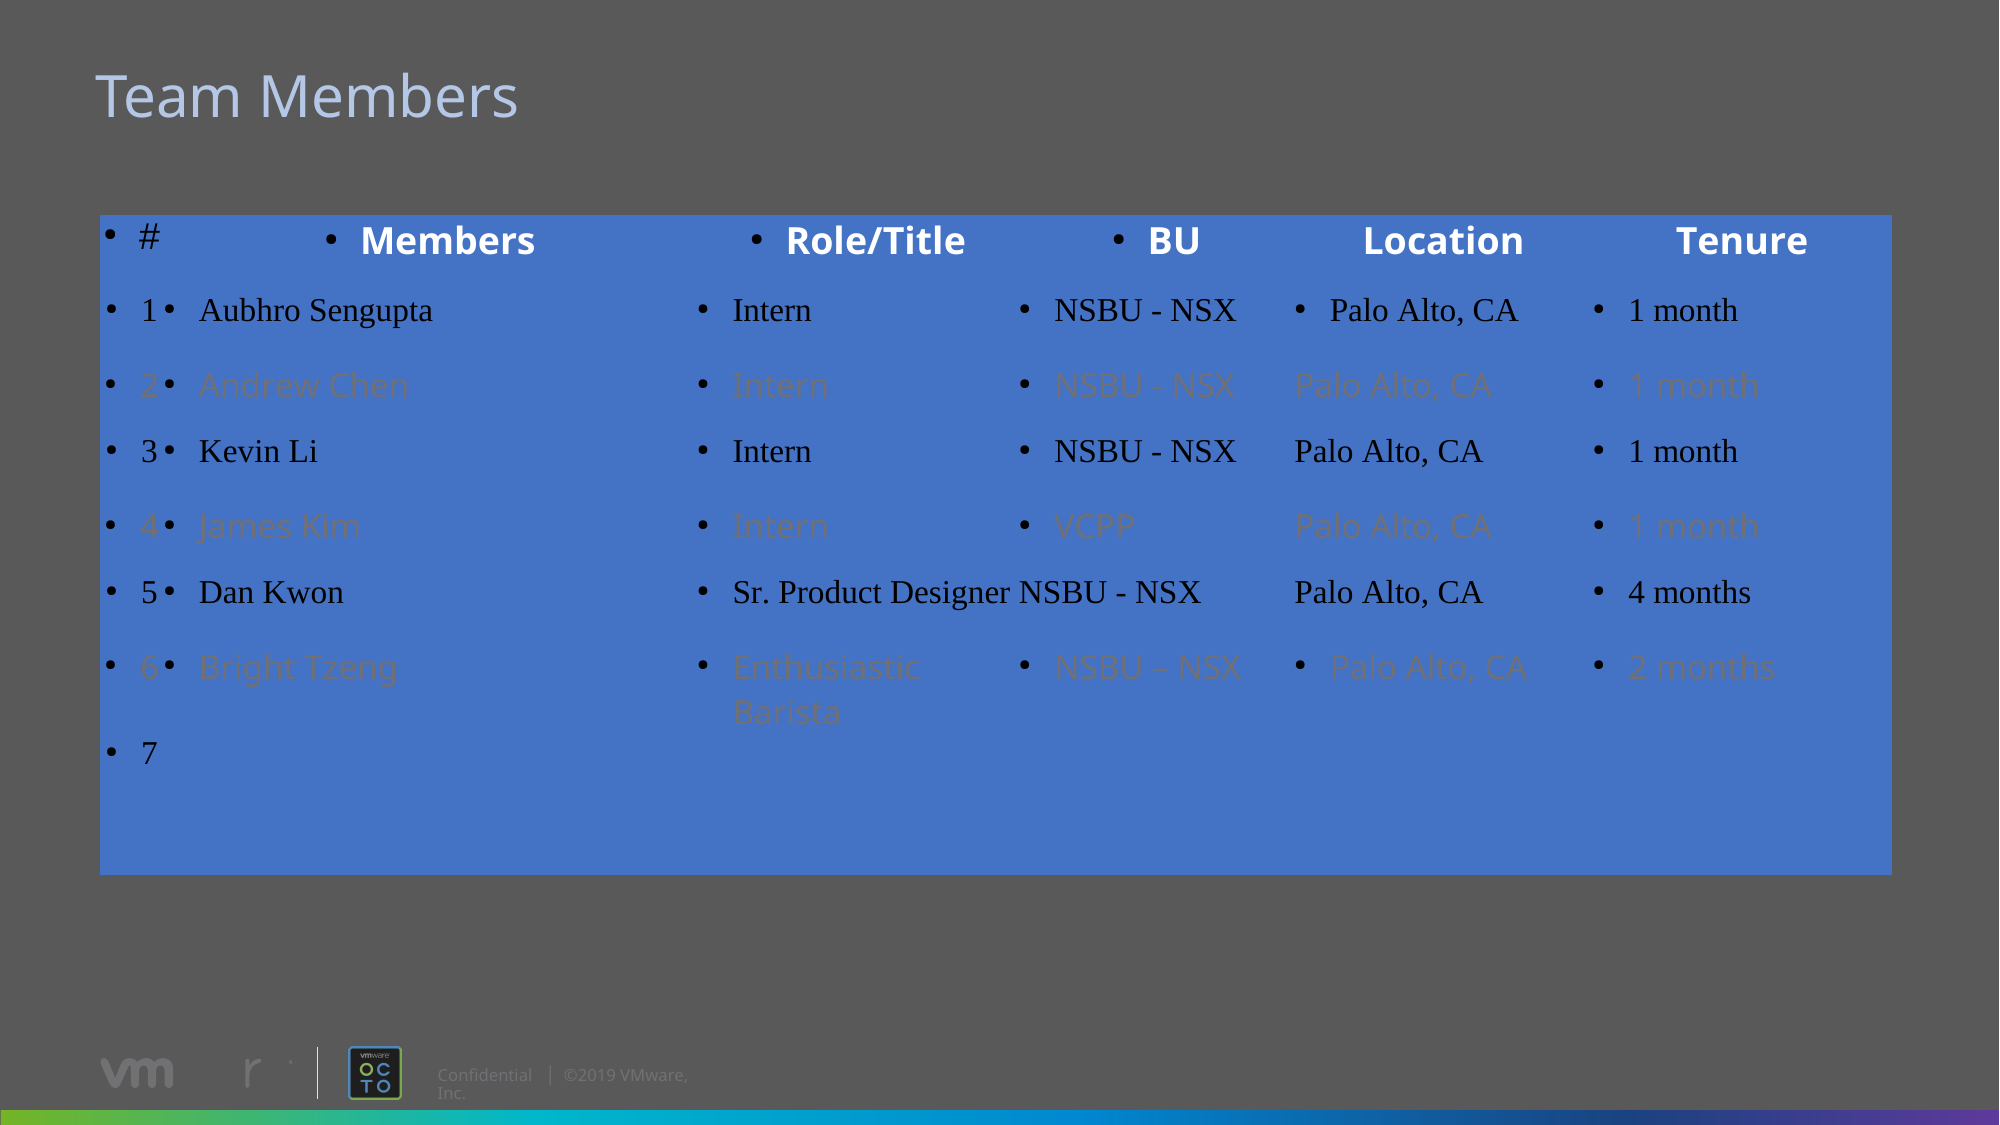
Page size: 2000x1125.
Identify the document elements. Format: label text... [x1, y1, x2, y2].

table_cell VCPP [1019, 503, 1294, 573]
table_cell 6 [100, 644, 163, 734]
table_cell Palo Alto, CA [1294, 573, 1593, 644]
table_header # [100, 215, 163, 292]
table_cell Enthusiastic Barista [697, 644, 1019, 734]
table_cell Bright Tzeng [163, 644, 697, 734]
table_cell [1593, 734, 1892, 805]
table_cell [697, 734, 1019, 805]
table_cell Aubhro Sengupta [163, 292, 697, 362]
table_cell Palo Alto, CA [1294, 292, 1593, 362]
table_cell 2 [100, 362, 163, 433]
table_cell Palo Alto, CA [1294, 433, 1593, 503]
table_header BU [1019, 215, 1294, 292]
table_cell 1 month [1593, 503, 1892, 573]
table_cell Intern [697, 292, 1019, 362]
table_cell NSBU – NSX [1019, 644, 1294, 734]
table_cell 4 [100, 503, 163, 573]
table_cell [163, 734, 697, 805]
table_cell [1294, 734, 1593, 805]
table_cell [1593, 805, 1892, 875]
table_header Members [163, 215, 697, 292]
table_cell [1019, 734, 1294, 805]
table_cell 1 month [1593, 433, 1892, 503]
table_cell Intern [697, 433, 1019, 503]
table_cell 1 month [1593, 362, 1892, 433]
table_cell Palo Alto, CA [1294, 503, 1593, 573]
table_cell [163, 805, 697, 875]
table_cell NSBU - NSX [1019, 362, 1294, 433]
table_cell Andrew Chen [163, 362, 697, 433]
table_cell Sr. Product Designer [697, 573, 1019, 644]
table_cell 3 [100, 433, 163, 503]
table_cell Intern [697, 503, 1019, 573]
table_cell NSBU - NSX [1019, 433, 1294, 503]
table_cell NSBU - NSX [1019, 573, 1294, 644]
table_cell [100, 805, 163, 875]
table_header Role/Title [697, 215, 1019, 292]
table_cell NSBU - NSX [1019, 292, 1294, 362]
table_cell 1 month [1593, 292, 1892, 362]
table_header Location [1294, 215, 1593, 292]
table_cell Kevin Li [163, 433, 697, 503]
table_cell [697, 805, 1019, 875]
table_cell 5 [100, 573, 163, 644]
table_cell Palo Alto, CA [1294, 644, 1593, 734]
table_cell 7 [100, 734, 163, 805]
title Team Members [95, 67, 1900, 131]
table_cell [1019, 805, 1294, 875]
table_cell Dan Kwon [163, 573, 697, 644]
table_cell James Kim [163, 503, 697, 573]
table_cell [1294, 805, 1593, 875]
table_cell Intern [697, 362, 1019, 433]
table_cell 4 months [1593, 573, 1892, 644]
table_header Tenure [1593, 215, 1892, 292]
table_cell 2 months [1593, 644, 1892, 734]
table_cell Palo Alto, CA [1294, 362, 1593, 433]
table_cell 1 [100, 292, 163, 362]
